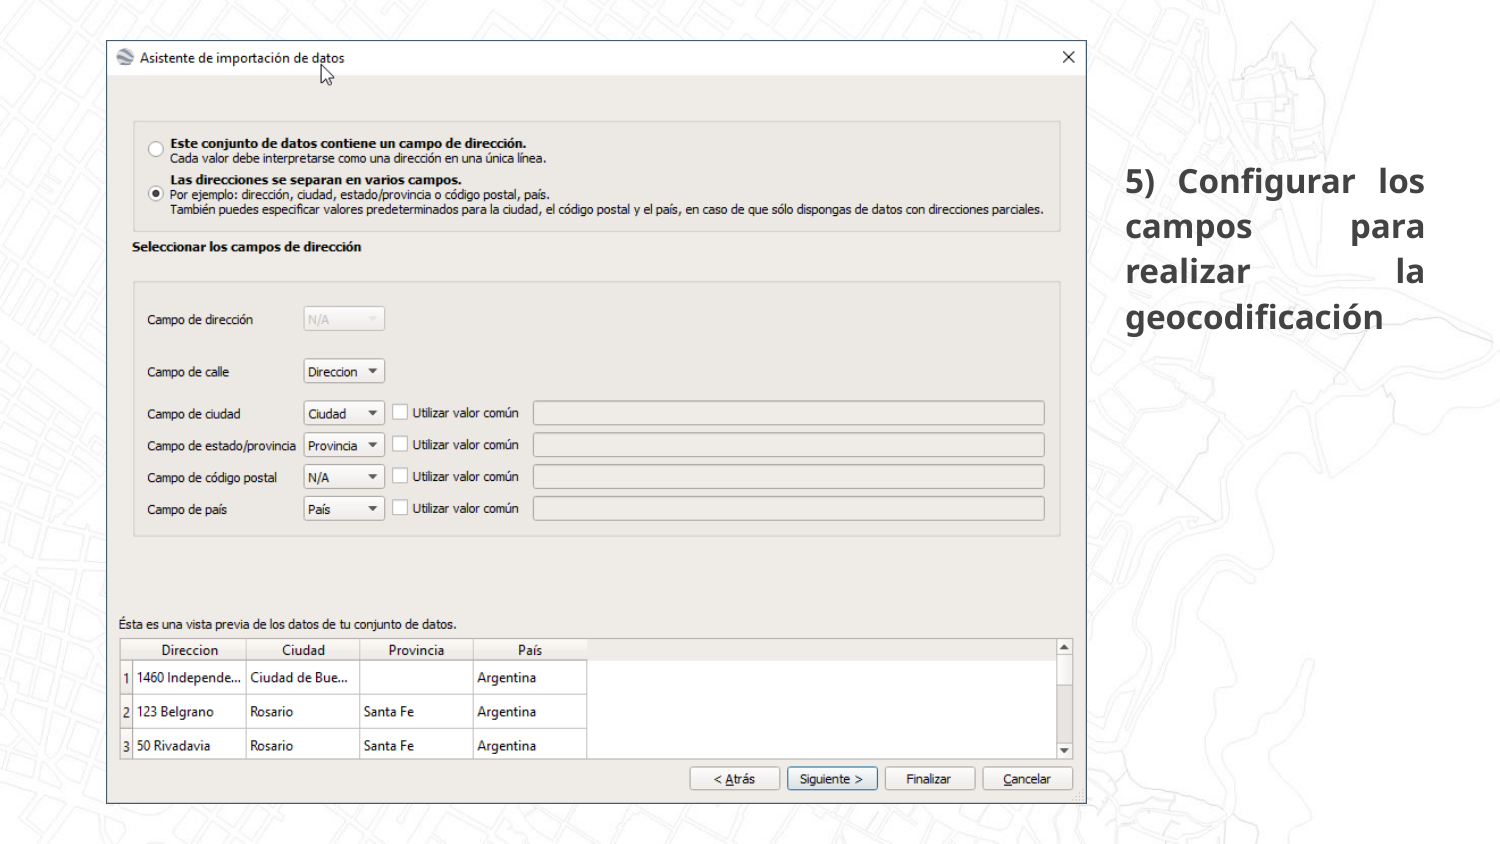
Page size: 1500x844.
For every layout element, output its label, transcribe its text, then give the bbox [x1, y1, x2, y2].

picture [0, 0, 1500, 844]
text_box 5) Configurar los campos para realizar la geocodificación [1110, 150, 1441, 567]
